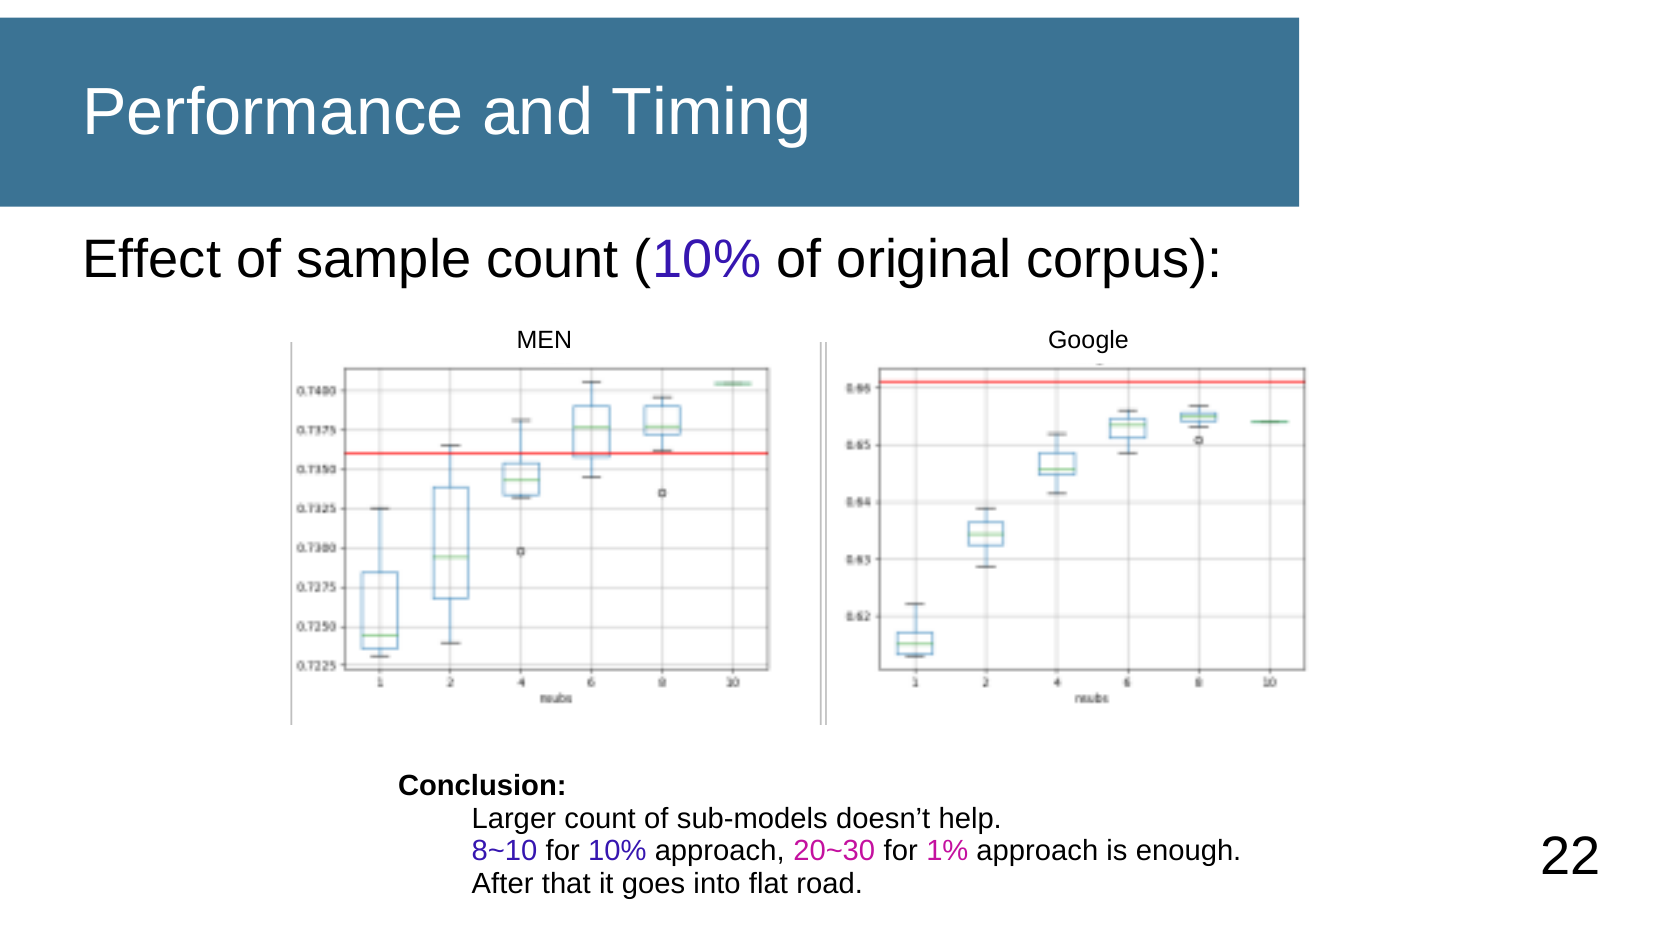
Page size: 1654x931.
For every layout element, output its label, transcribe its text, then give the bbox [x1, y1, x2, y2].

text_box Google [1033, 318, 1145, 364]
text_box Conclusion: Larger count of sub-models doesn’t help. 8~10 for 10% approach, 20~30 for 1% approach is enough. After that it goes into flat road. [383, 762, 1314, 917]
text_box MEN [501, 318, 588, 364]
list Effect of sample count (10% of original corpus): [82, 224, 1571, 764]
picture [245, 342, 1340, 725]
title Performance and Timing [82, 35, 1234, 189]
